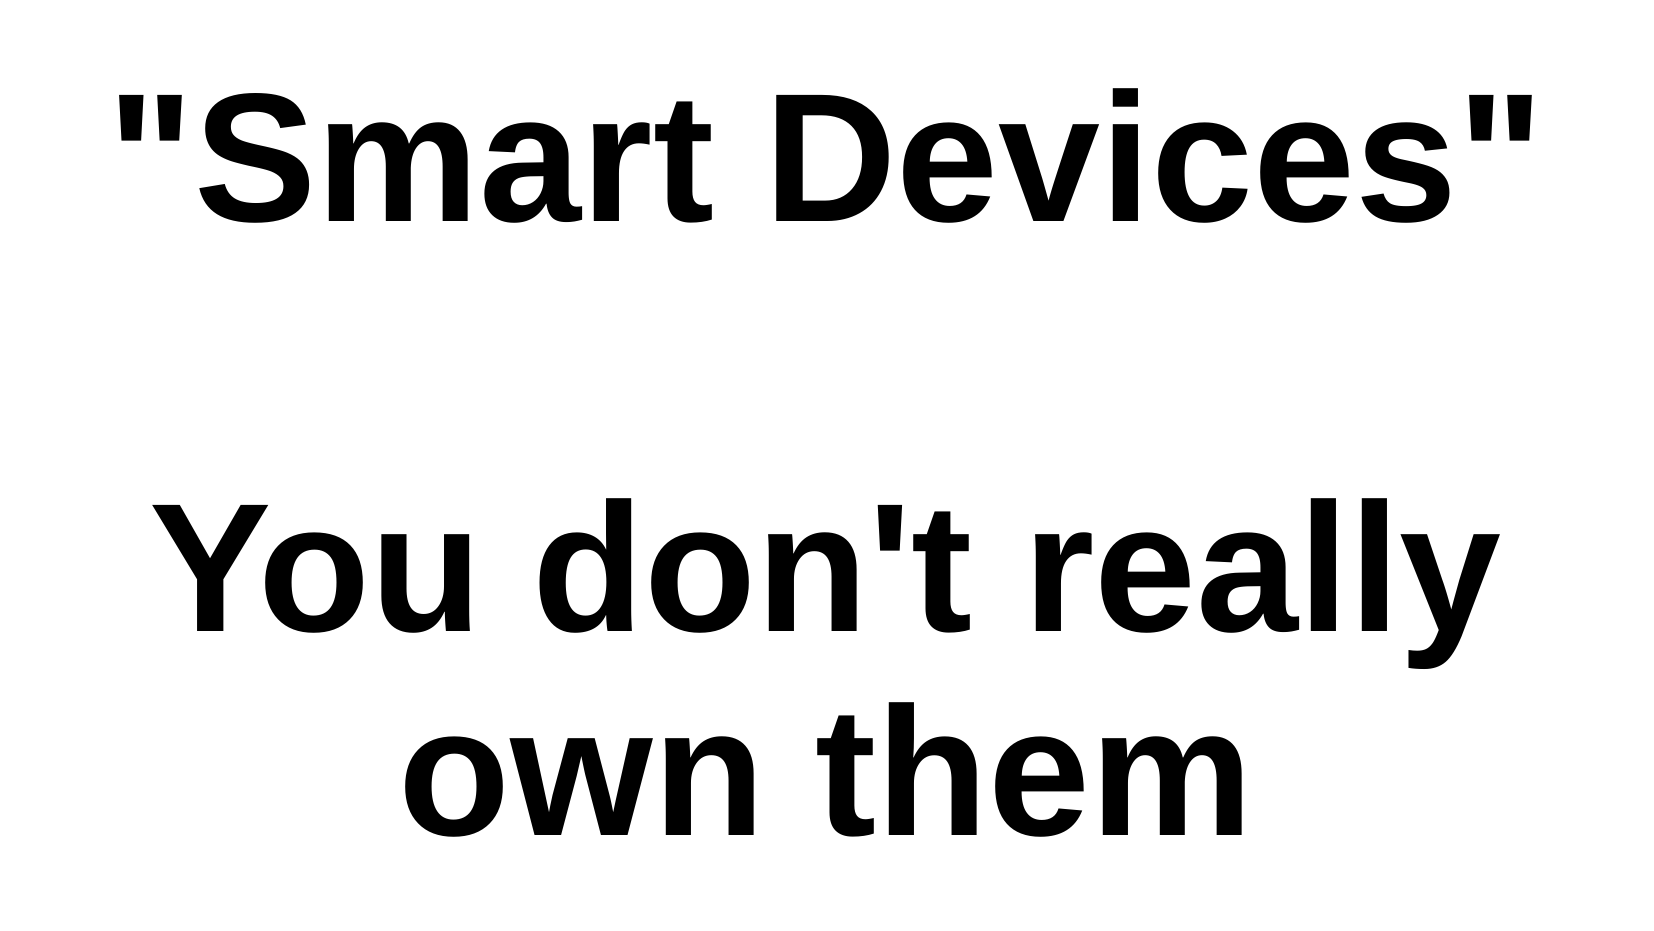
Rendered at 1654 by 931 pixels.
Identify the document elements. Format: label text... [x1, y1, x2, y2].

subtitle "Smart Devices" You don't really own them [82, 55, 1571, 875]
